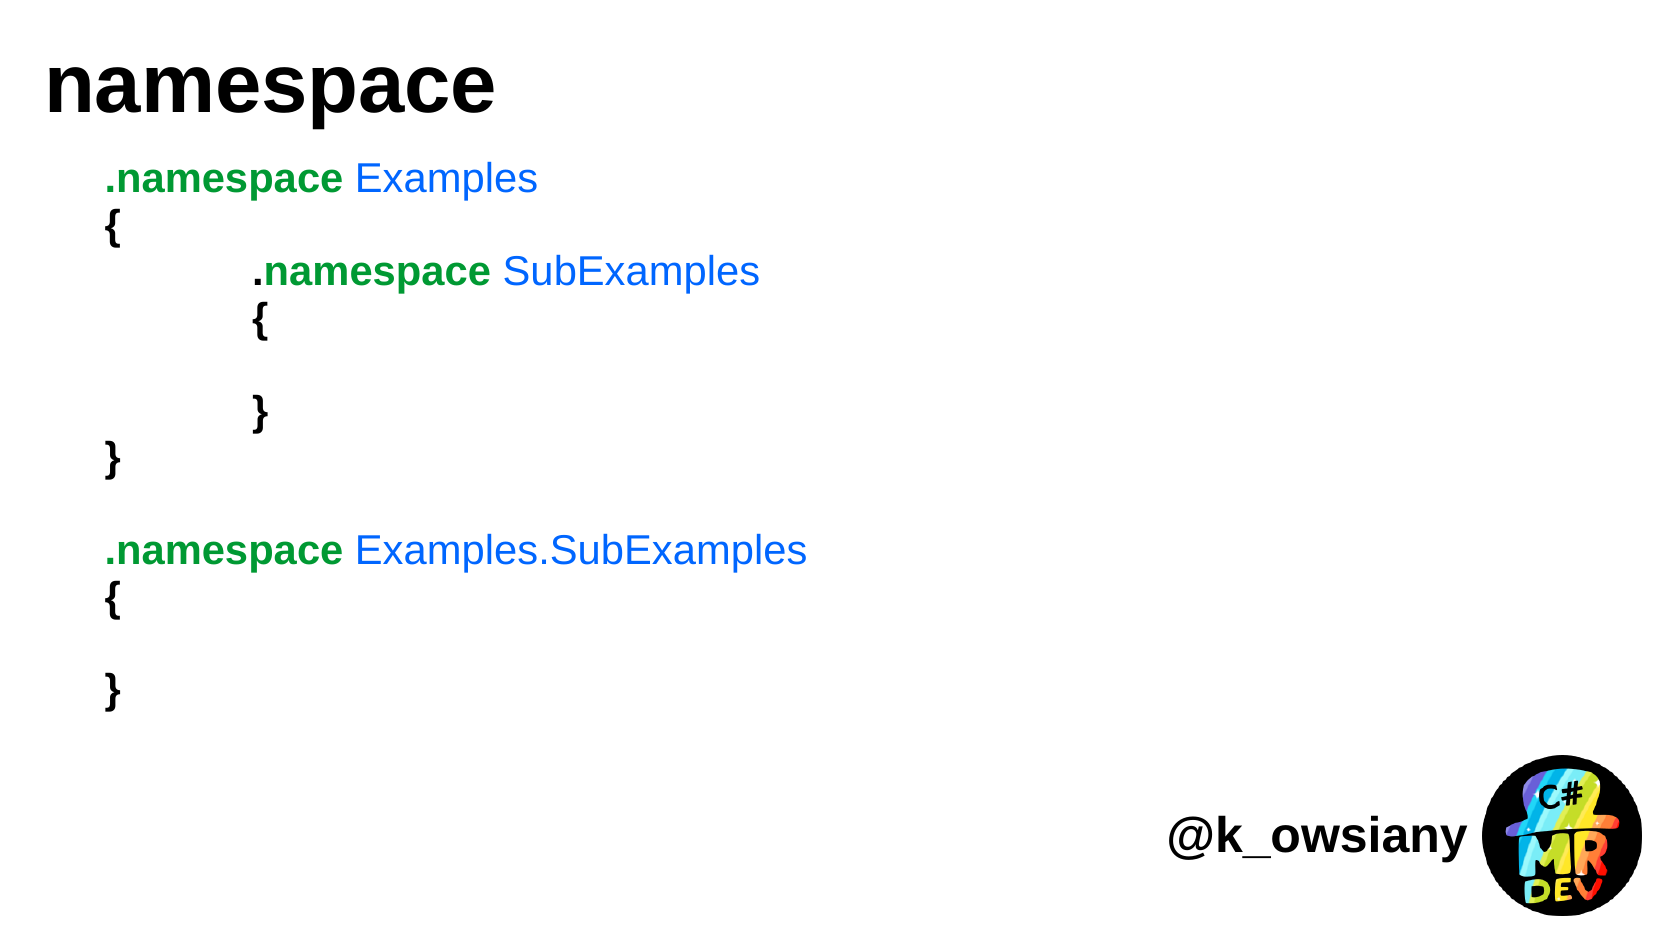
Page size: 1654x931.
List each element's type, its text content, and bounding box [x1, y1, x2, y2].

text_box namespace [29, 29, 697, 138]
text_box .namespace Examples { .namespace SubExamples { } } .namespace Examples.SubExamples { } [89, 147, 1518, 832]
picture [1482, 755, 1642, 916]
